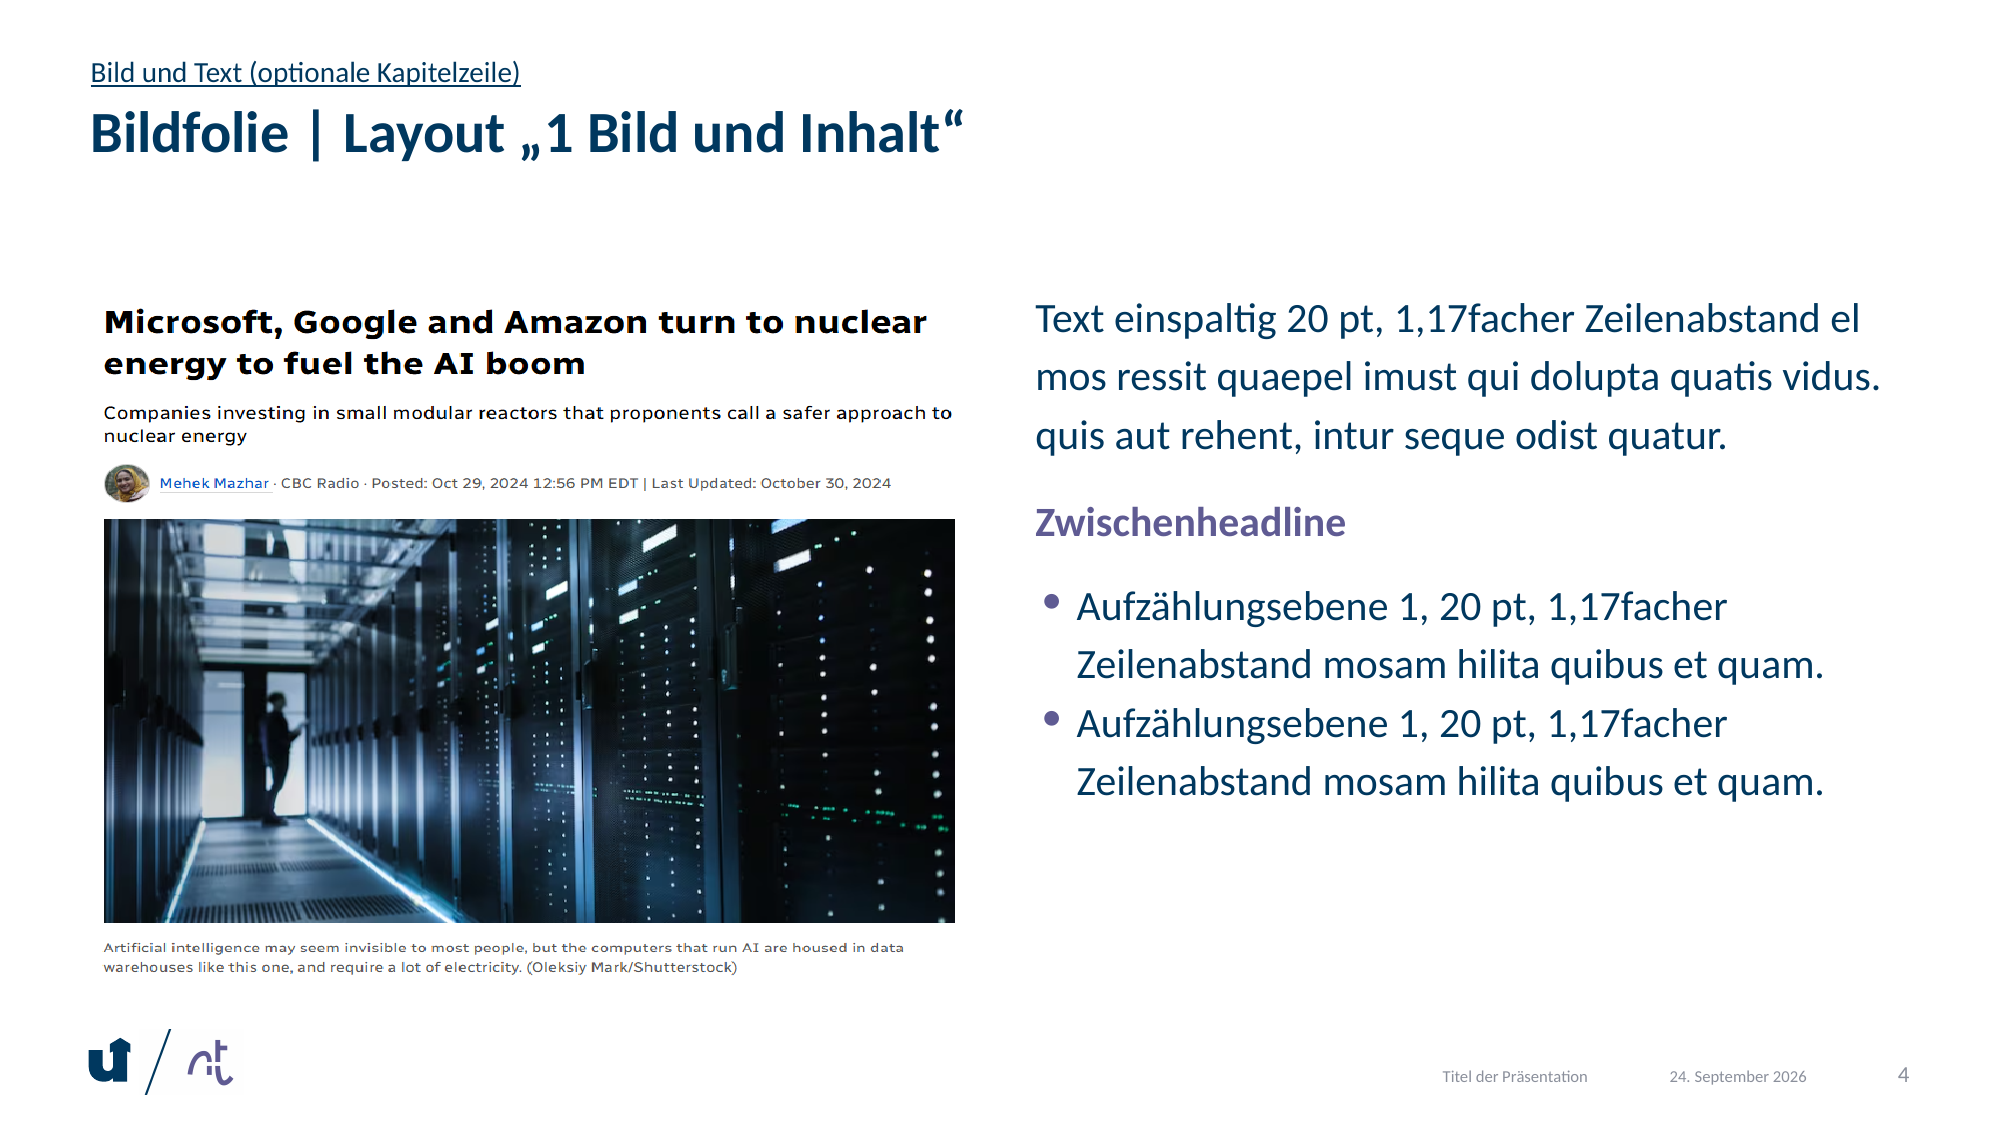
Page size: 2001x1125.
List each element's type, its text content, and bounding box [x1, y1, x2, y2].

list Bild und Text (optionale Kapitelzeile) [90, 42, 1910, 90]
list Text einspaltig 20 pt, 1,17facher Zeilenabstand el mos ressit quaepel imust qui dolupta quatis vidus. quis aut rehent, intur seque odist quatur. Zwischenheadline Aufzählungsebene 1, 20 pt, 1,17facher Zeilenabstand mosam hilita quibus et quam. Aufzählungsebene 1, 20 pt, 1,17facher Zeilenabstand mosam hilita quibus et quam. [1035, 279, 1910, 1012]
picture [139, 1029, 244, 1095]
title Bildfolie | Layout „1 Bild und Inhalt“ [90, 101, 1910, 244]
picture [90, 302, 965, 1012]
